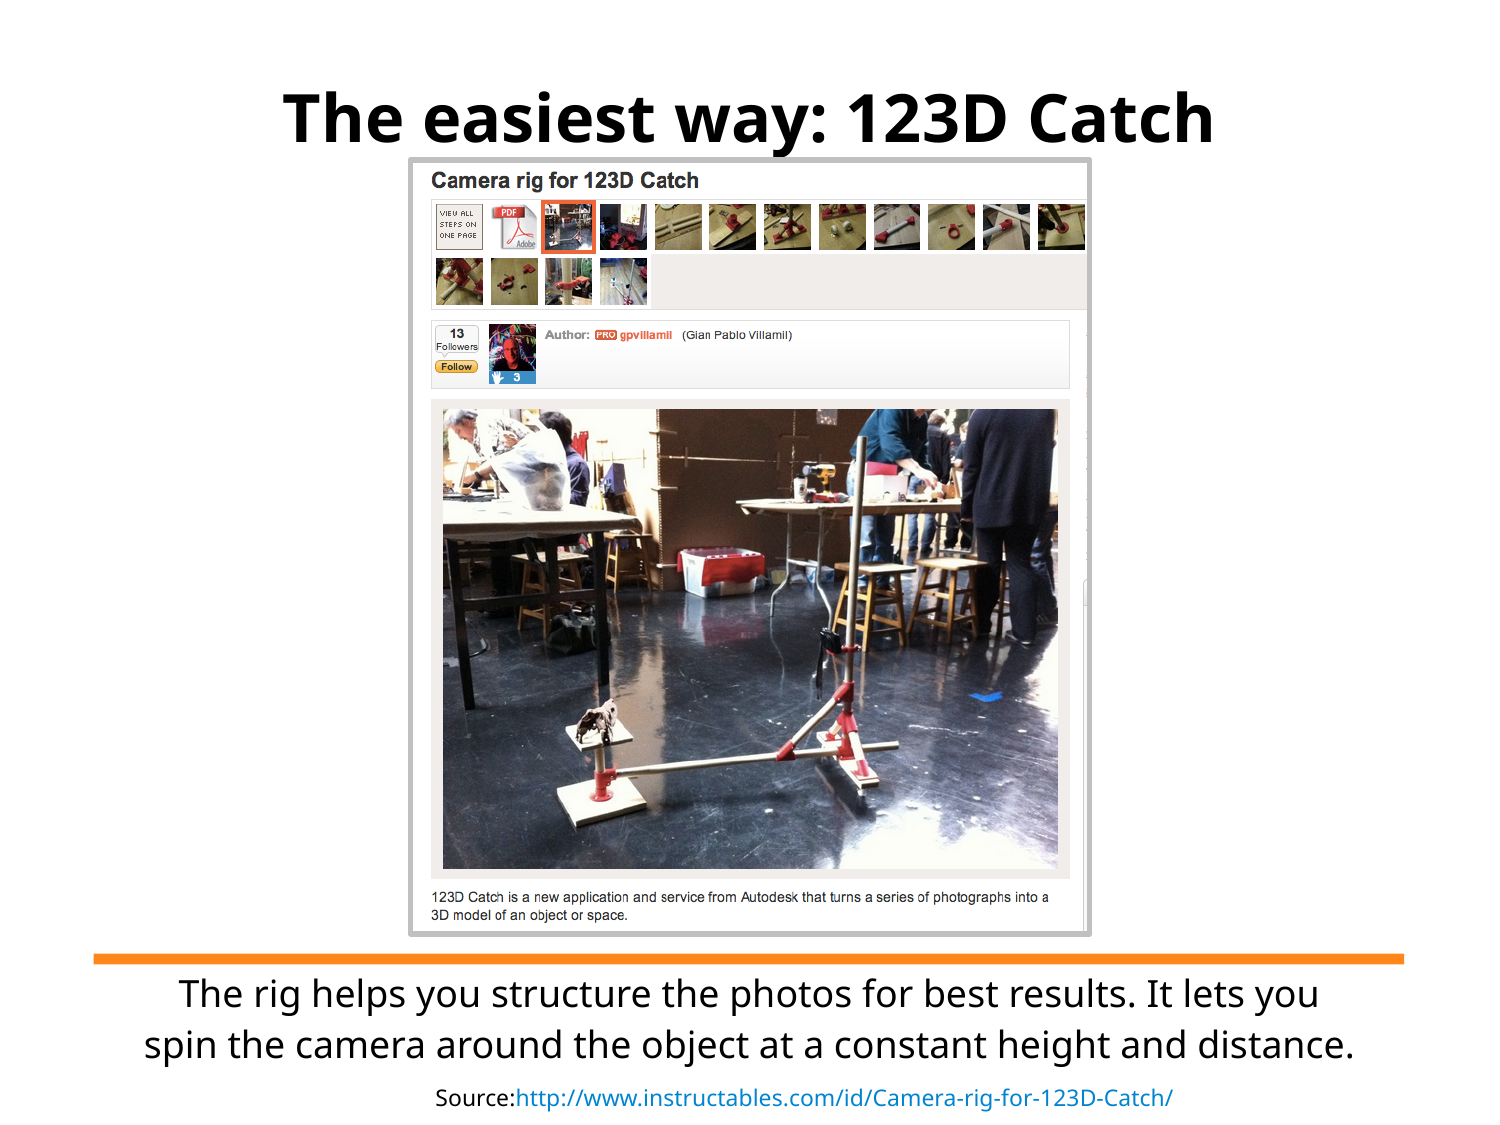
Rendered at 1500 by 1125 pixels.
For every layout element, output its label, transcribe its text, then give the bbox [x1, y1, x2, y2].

title The easiest way: 123D Catch [75, 44, 1426, 188]
text_box Source:http://www.instructables.com/id/Camera-rig-for-123D-Catch/ [420, 1074, 1122, 1119]
picture [0, 0, 1500, 1125]
text_box The rig helps you structure the photos for best results. It lets you spin the camera around the object at a constant height and distance. [128, 960, 1372, 1073]
